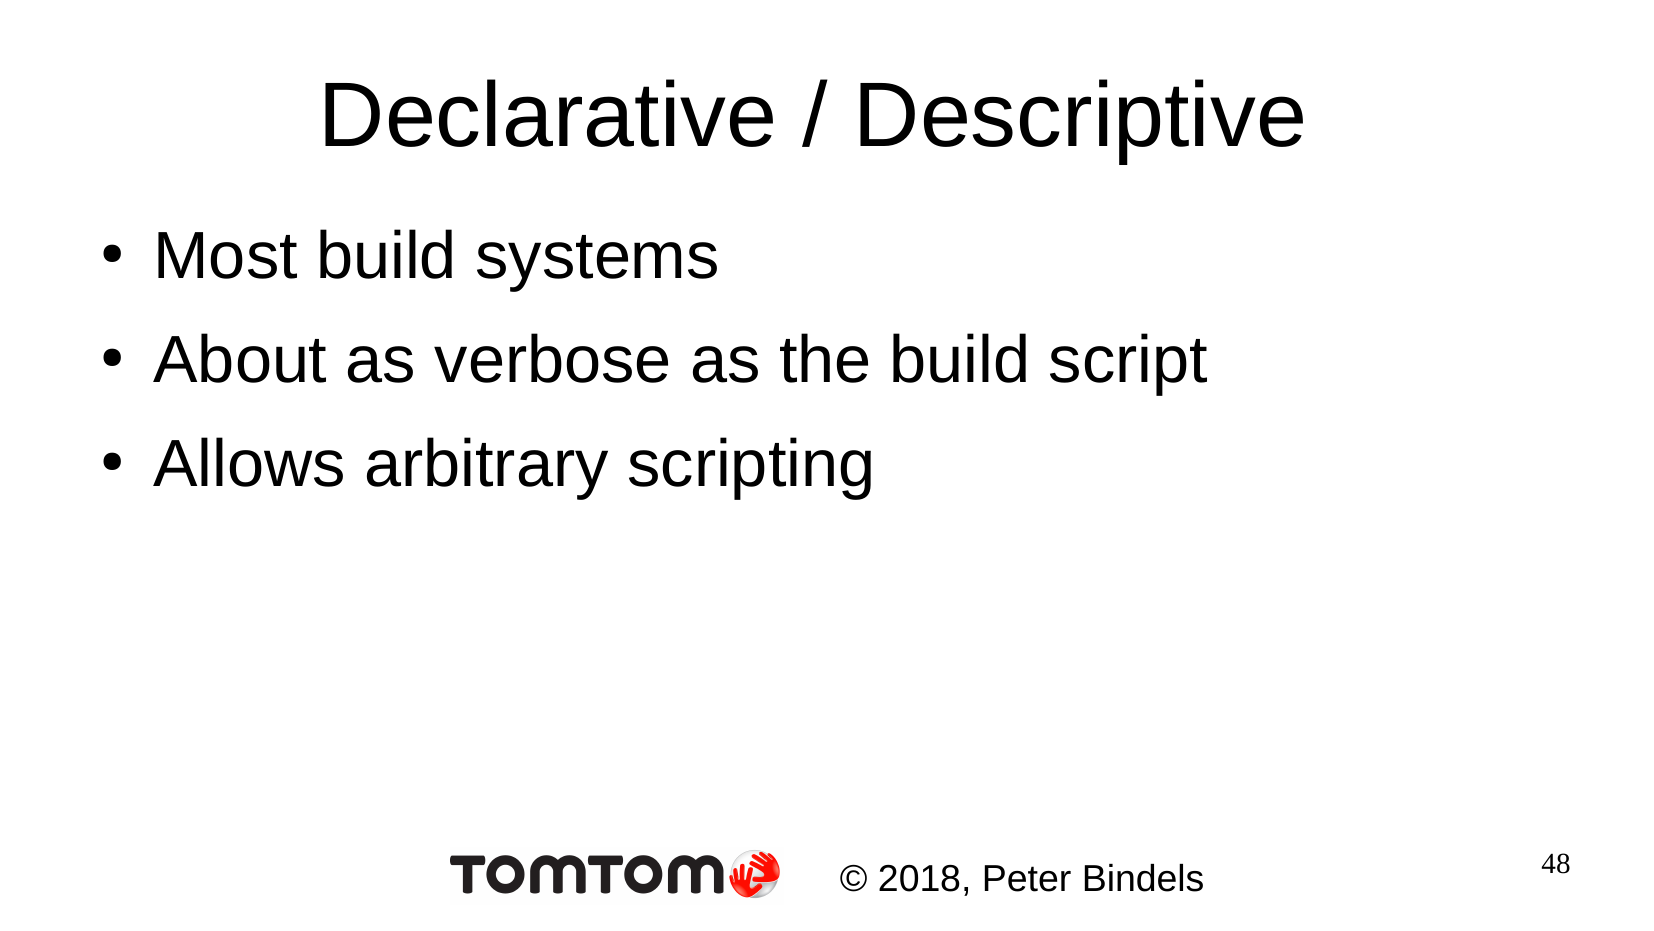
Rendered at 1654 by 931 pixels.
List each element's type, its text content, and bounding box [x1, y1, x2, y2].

title Declarative / Descriptive [82, 37, 1571, 193]
list Most build systems About as verbose as the build script Allows arbitrary scripting [82, 217, 1571, 758]
picture [450, 847, 784, 905]
